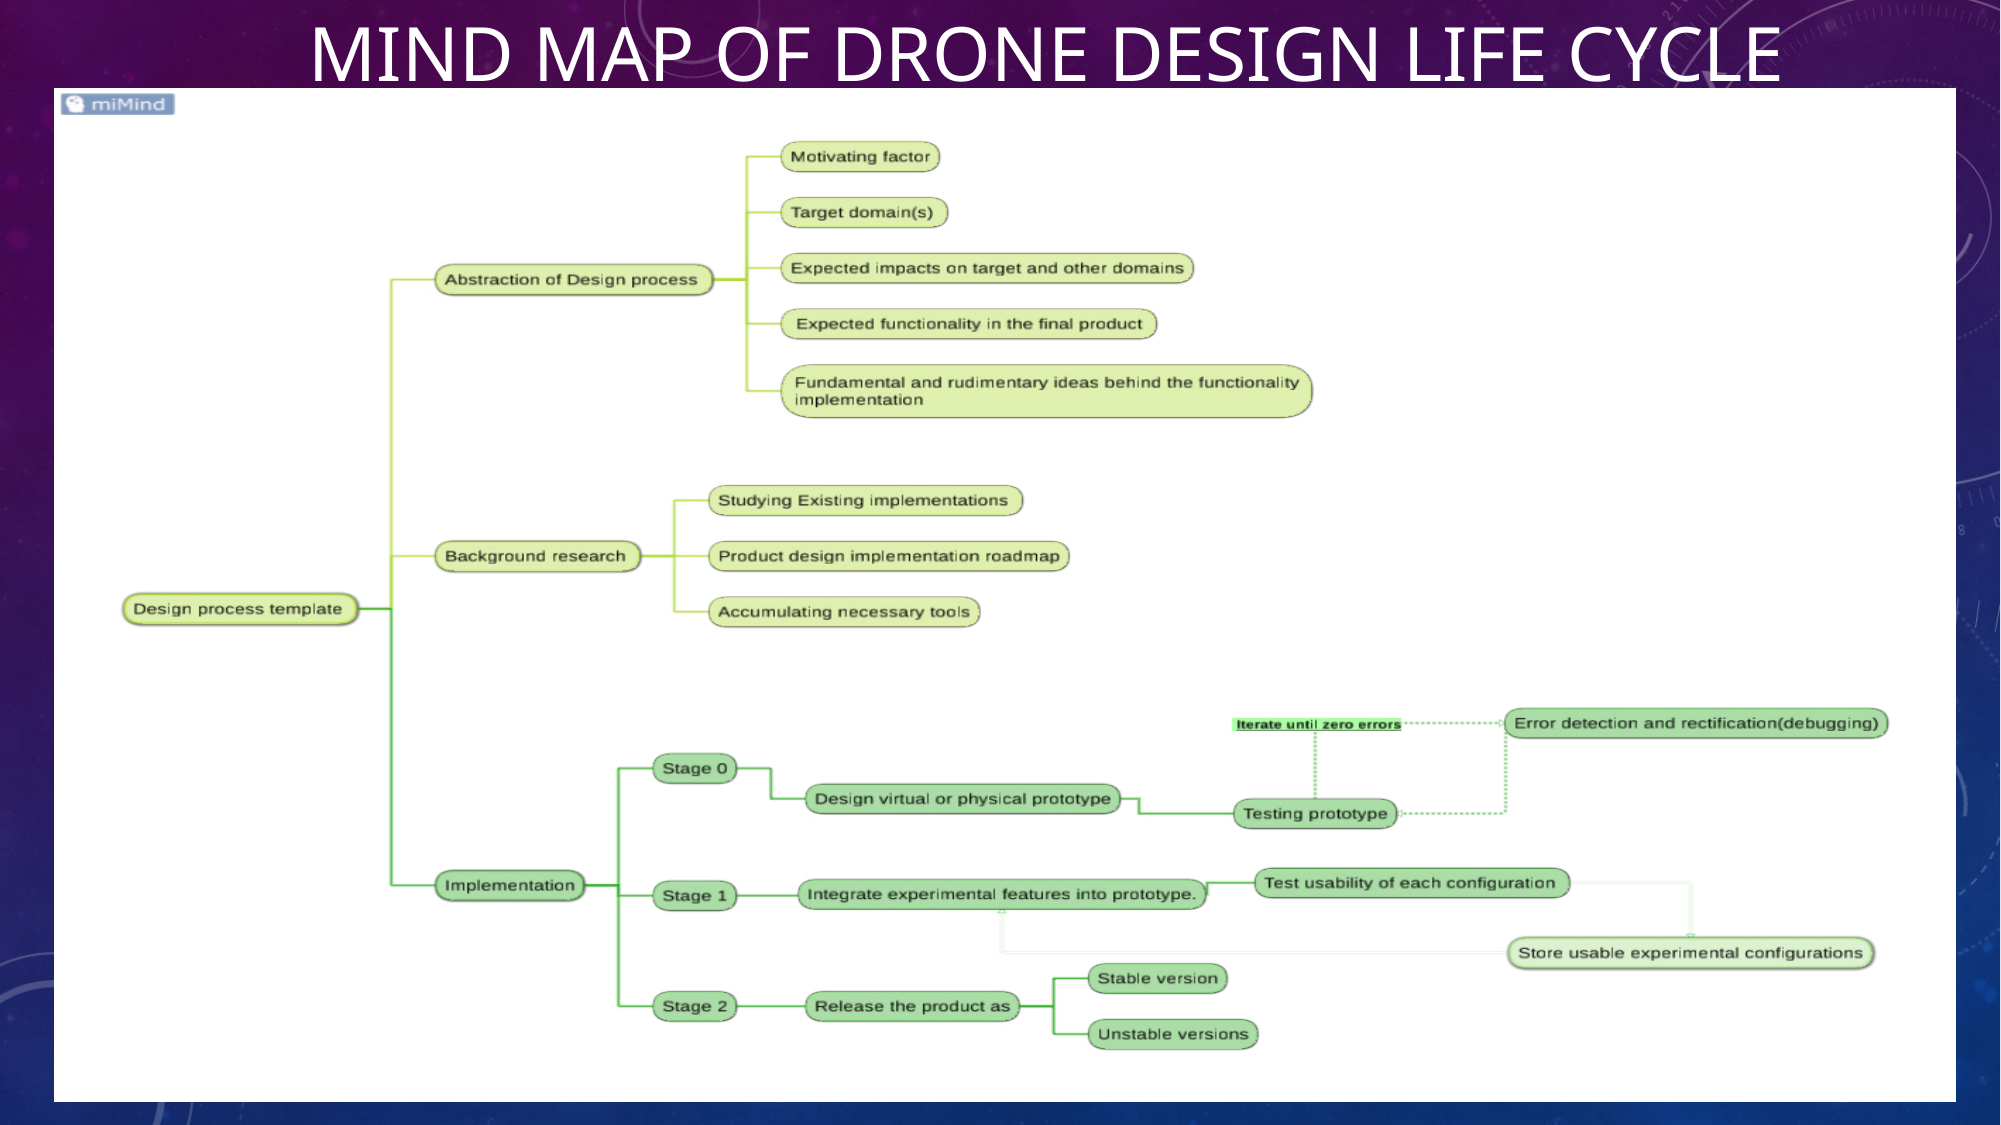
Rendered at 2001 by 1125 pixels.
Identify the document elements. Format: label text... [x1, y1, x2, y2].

title Mind map of Drone design life cycle [293, 0, 1956, 88]
picture [0, 0, 2001, 1125]
